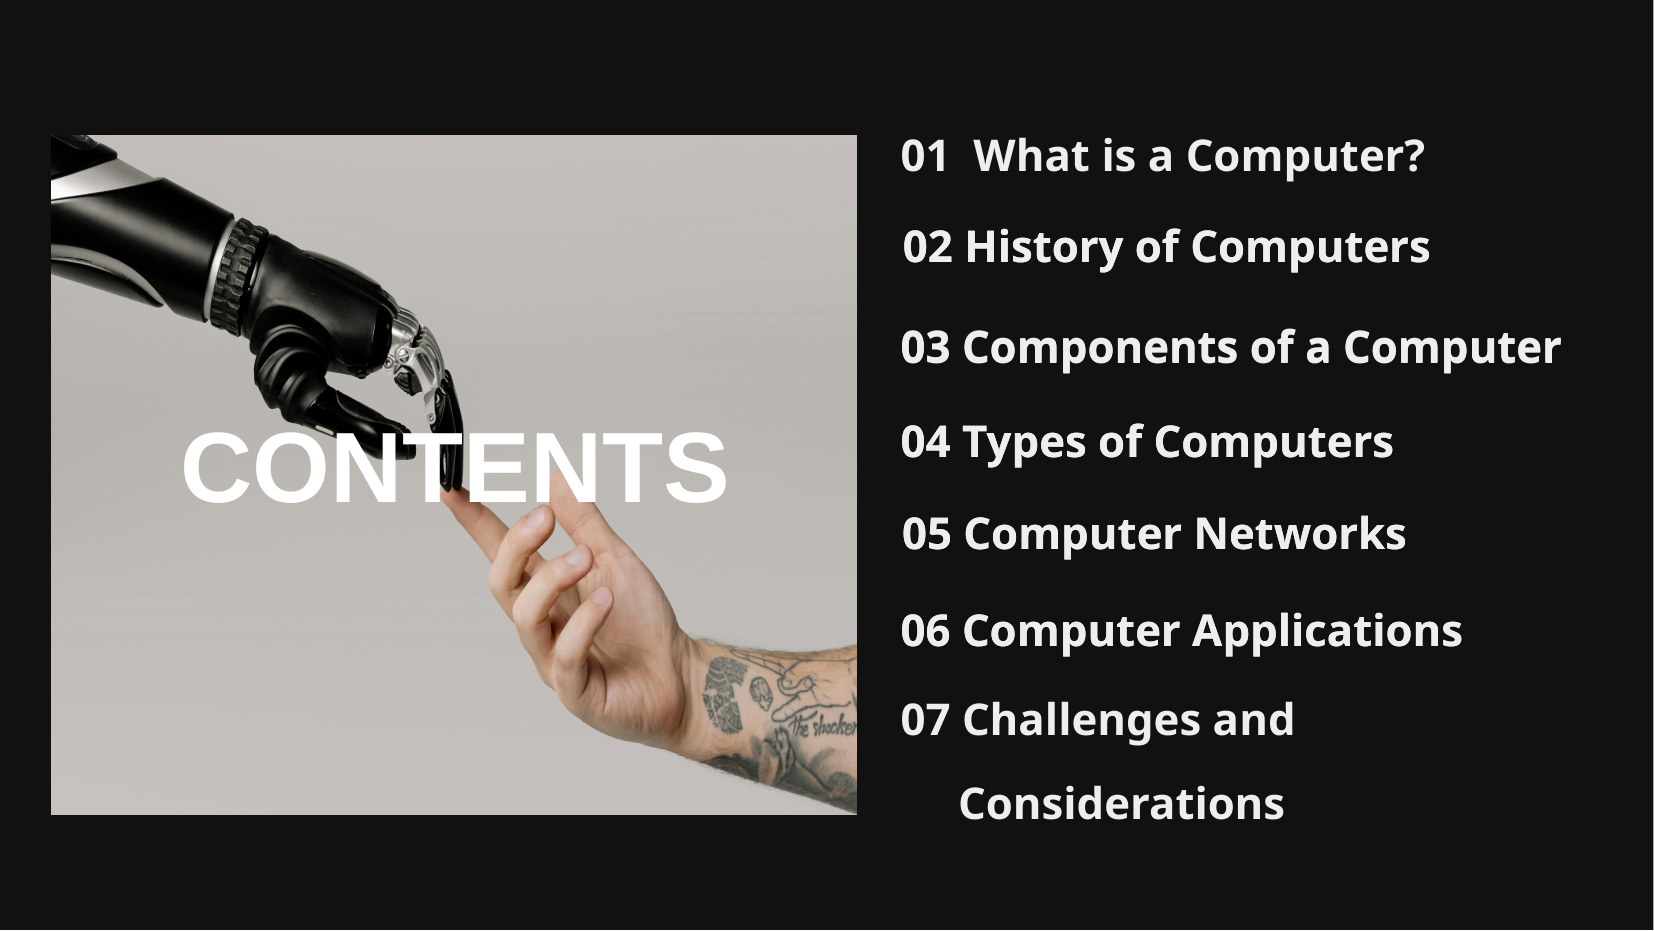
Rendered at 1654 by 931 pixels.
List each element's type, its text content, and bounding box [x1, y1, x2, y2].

text_box 07 Challenges and Considerations [885, 739, 1607, 908]
text_box CONTENTS [166, 404, 774, 539]
text_box 03 Components of a Computer [885, 320, 1654, 415]
text_box 05 Computer Networks [887, 507, 1654, 604]
picture [51, 135, 857, 815]
text_box 04 Types of Computers [885, 415, 1654, 550]
text_box 02 History of Computers [888, 220, 1654, 320]
text_box 01 What is a Computer? [885, 129, 1654, 264]
text_box 06 Computer Applications [885, 604, 1654, 739]
